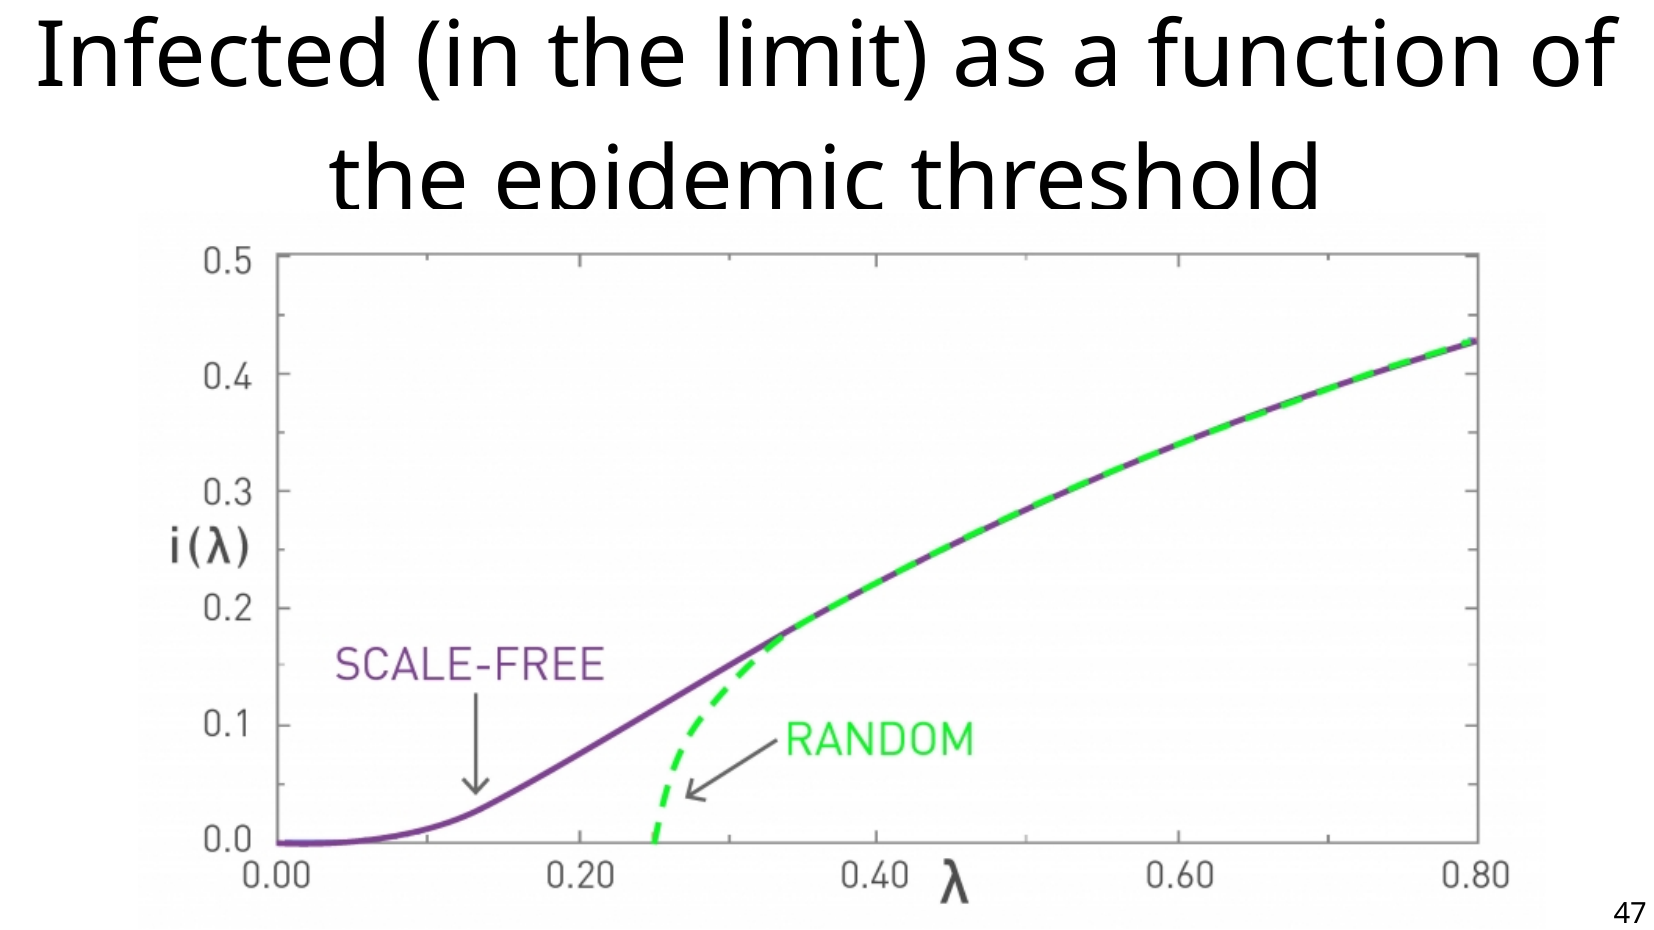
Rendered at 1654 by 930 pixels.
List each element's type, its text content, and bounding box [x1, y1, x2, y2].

picture [138, 209, 1546, 929]
title Infected (in the limit) as a function of the epidemic threshold [0, 1, 1653, 225]
